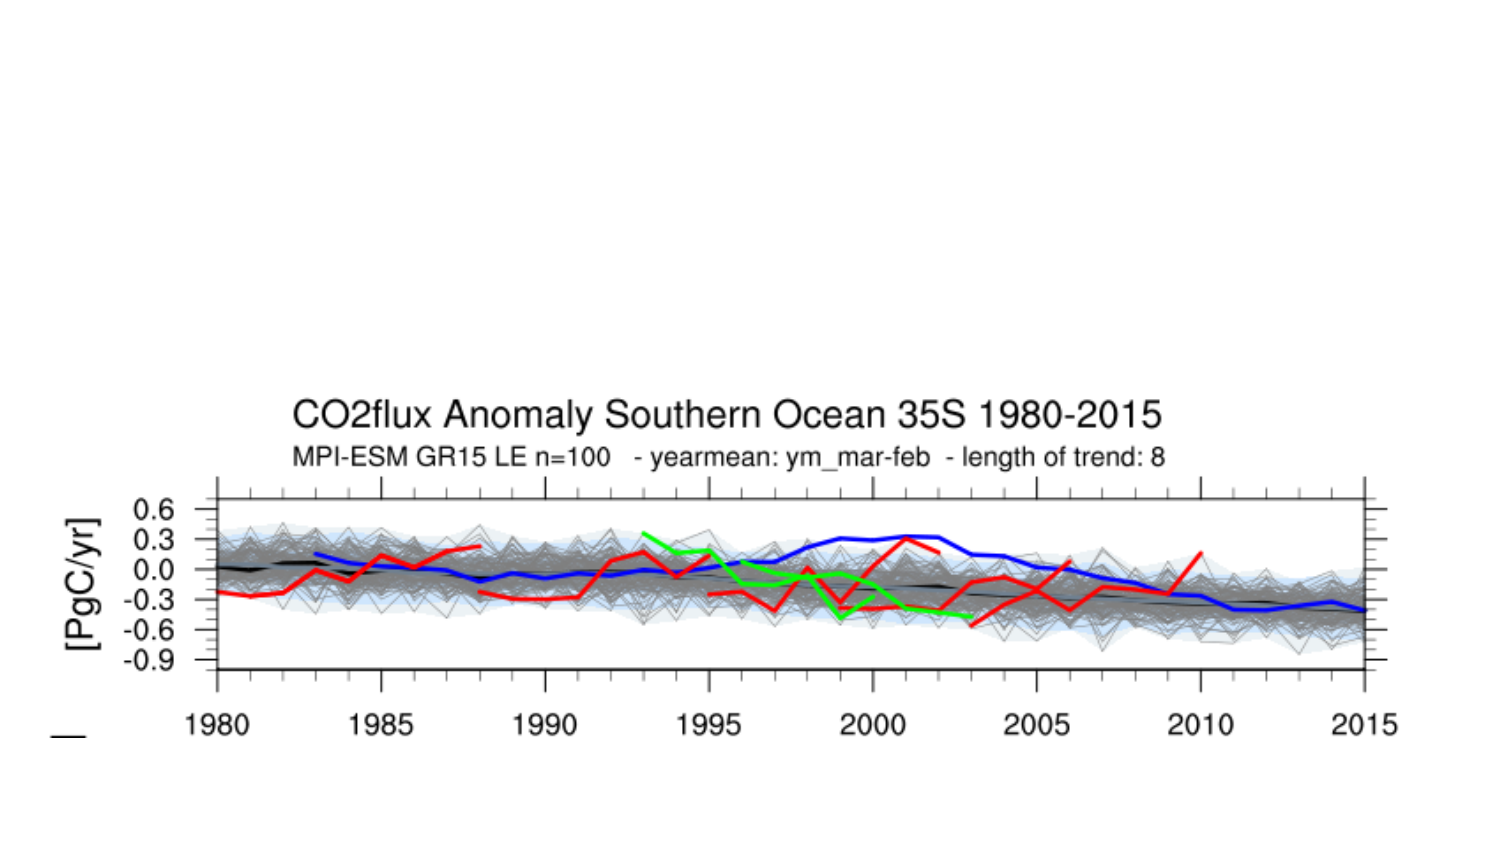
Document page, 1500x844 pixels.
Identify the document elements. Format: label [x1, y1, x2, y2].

picture [45, 363, 1409, 738]
